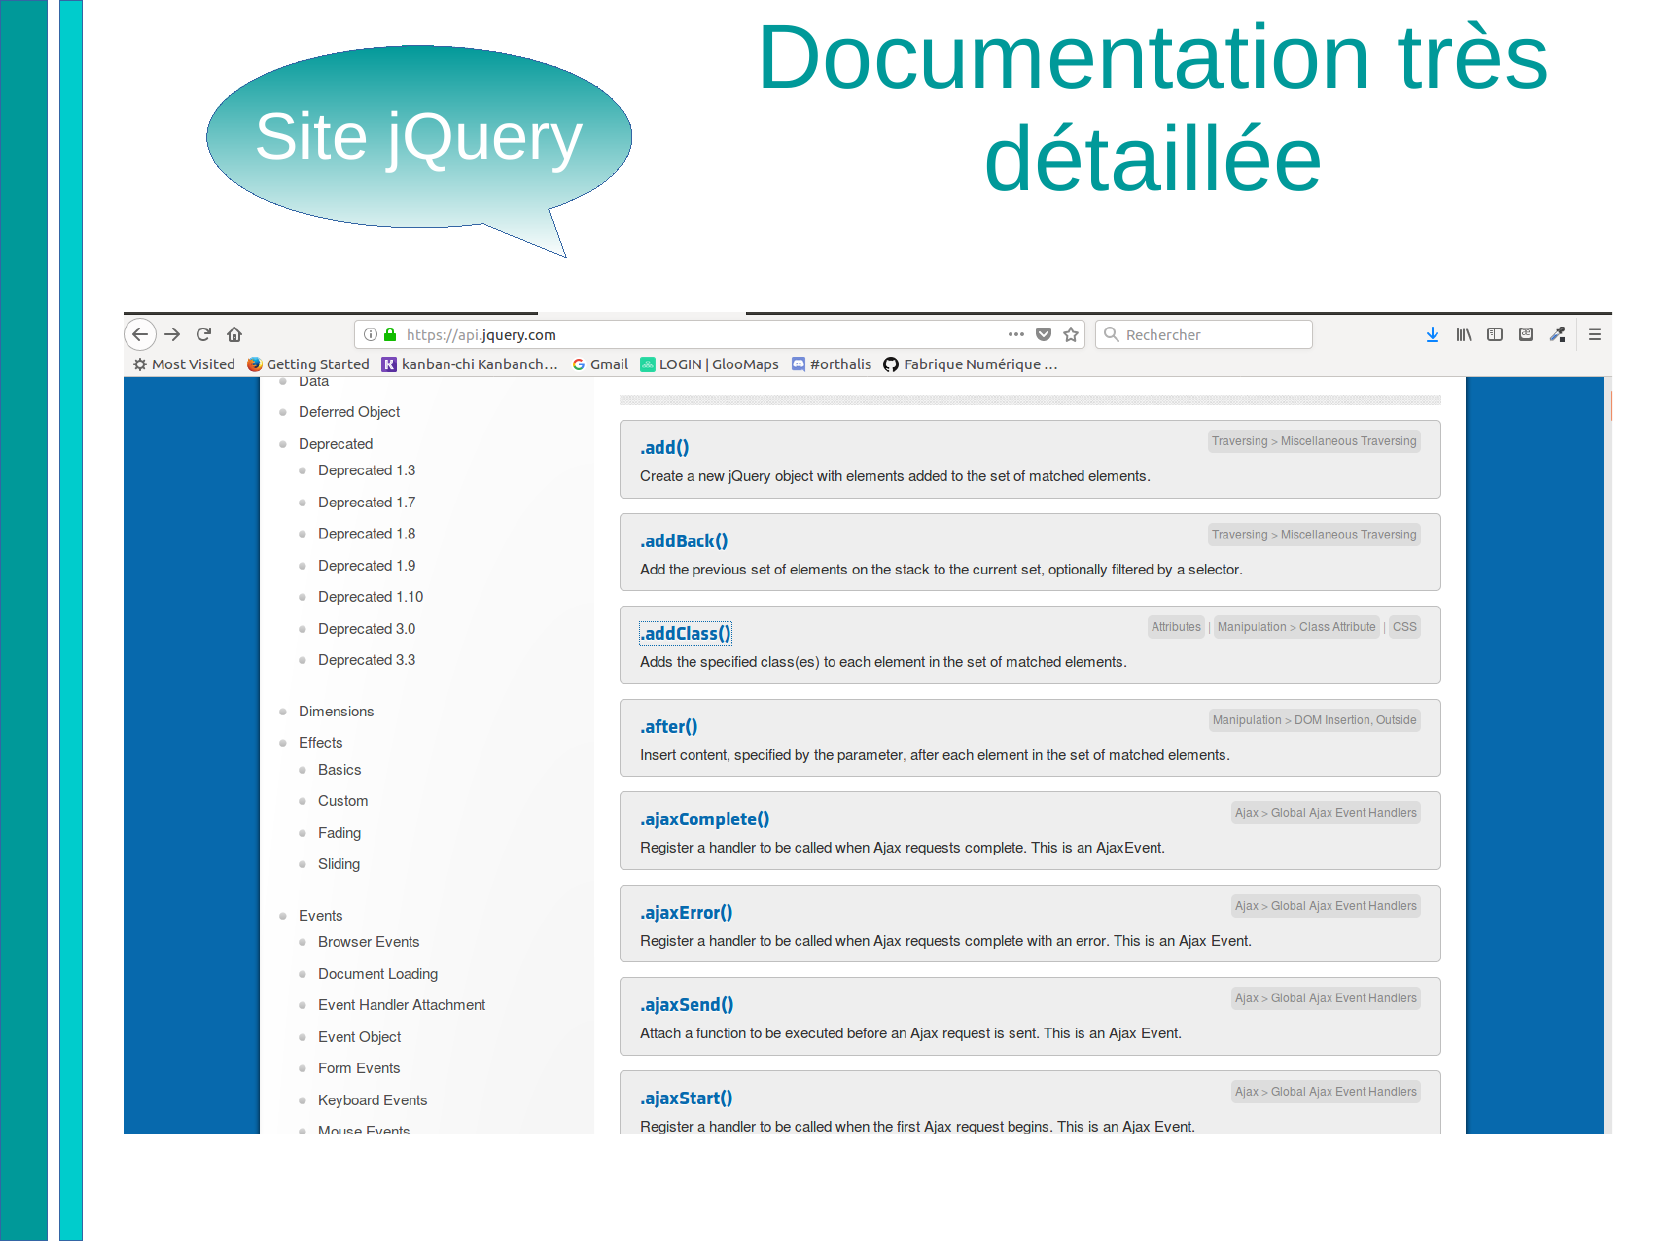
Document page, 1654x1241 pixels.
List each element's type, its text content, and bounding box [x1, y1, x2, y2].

picture [124, 312, 1613, 1134]
text_box [0, 0, 48, 1241]
title Documentation très détaillée [672, 4, 1601, 211]
text_box Site jQuery [206, 45, 632, 258]
text_box [59, 0, 83, 1241]
